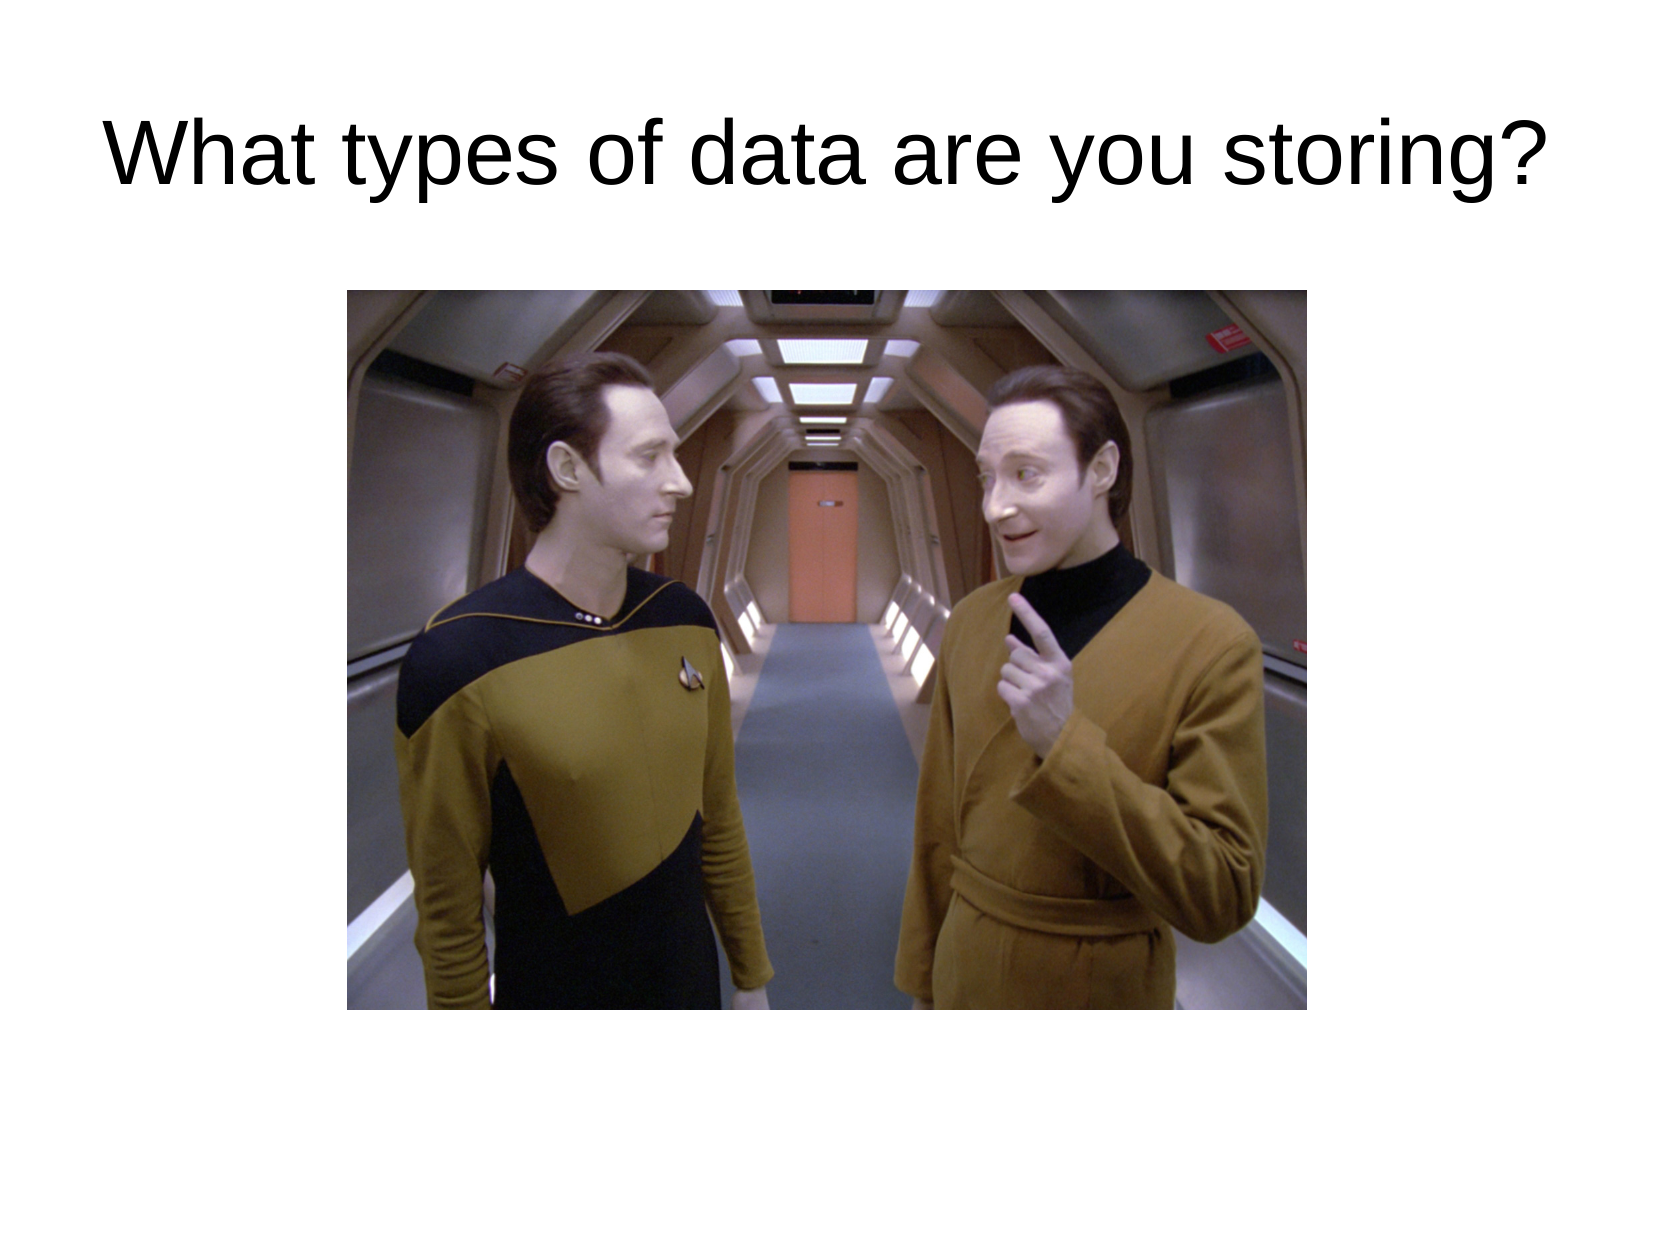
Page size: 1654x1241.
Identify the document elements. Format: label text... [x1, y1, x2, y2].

picture [347, 290, 1307, 1010]
title What types of data are you storing? [82, 49, 1571, 257]
